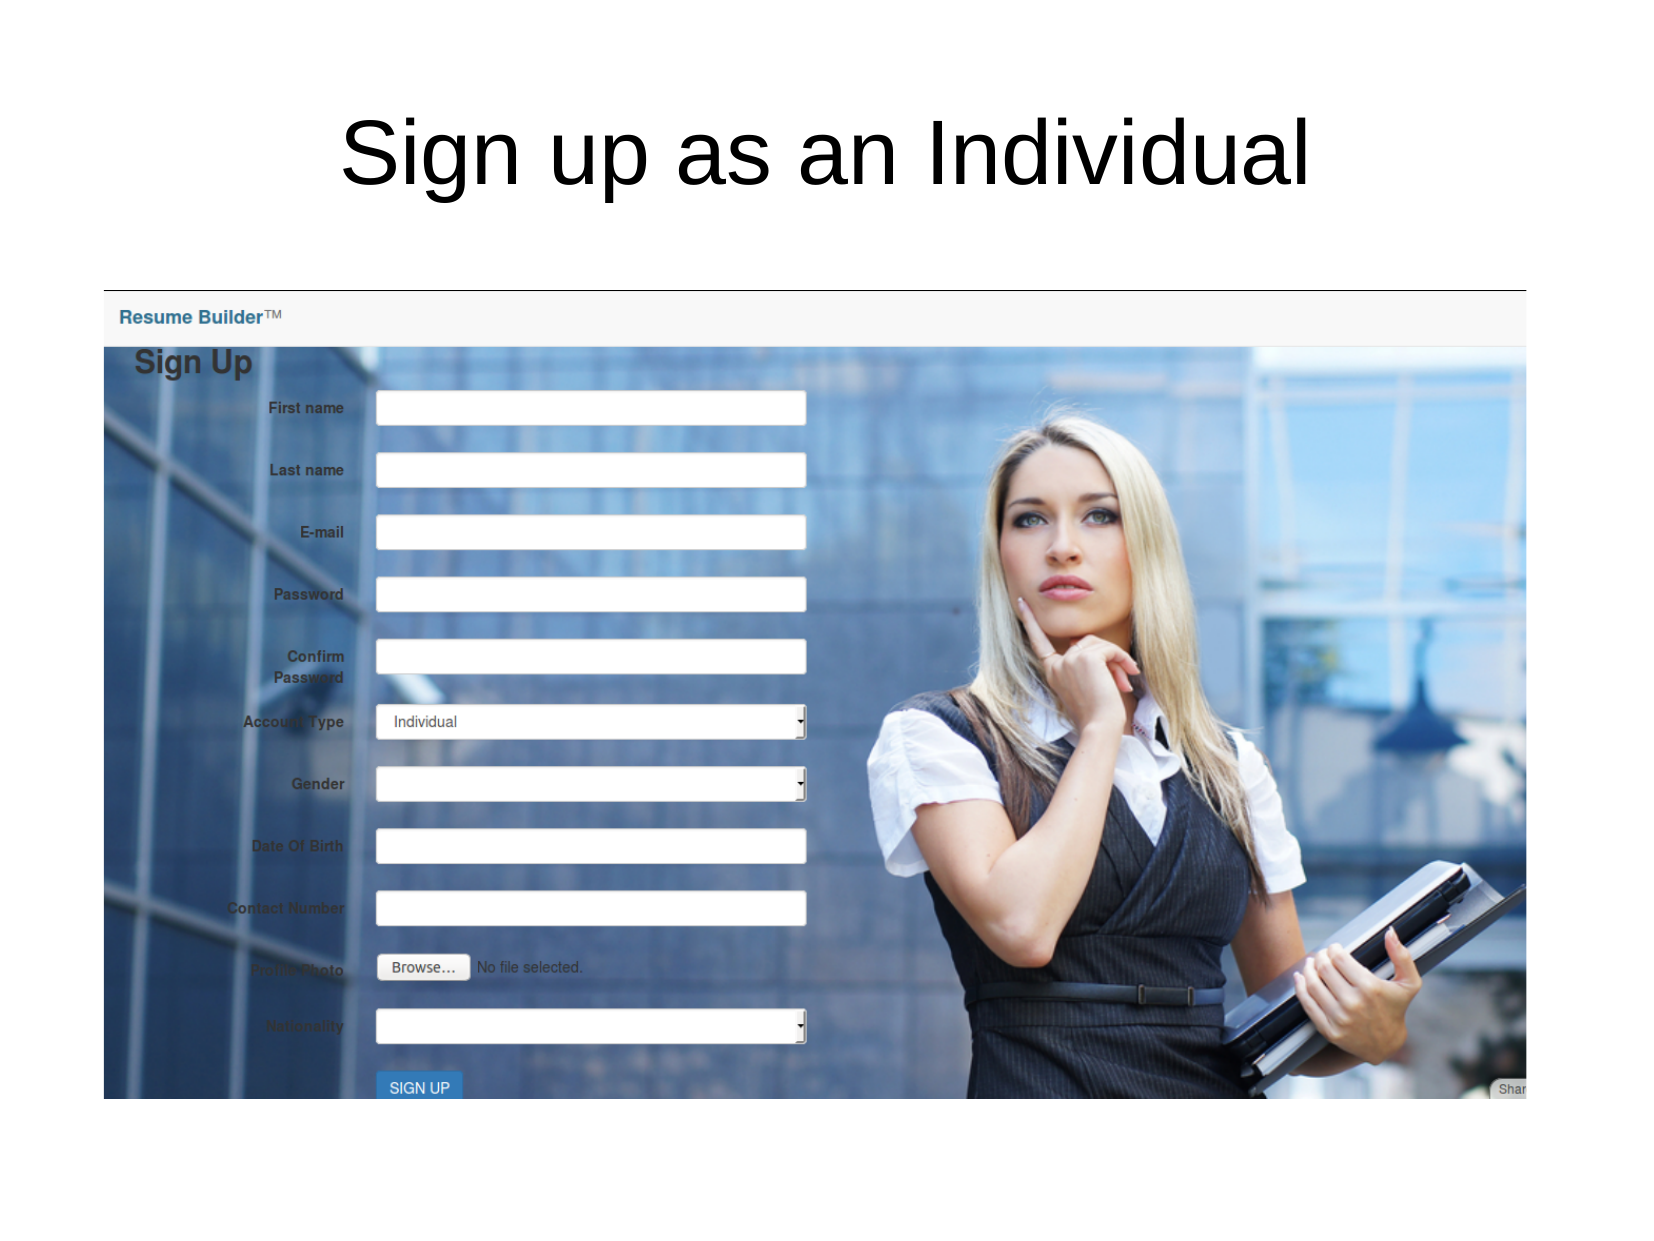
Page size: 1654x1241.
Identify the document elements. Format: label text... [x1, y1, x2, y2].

picture [103, 290, 1527, 1099]
title Sign up as an Individual [82, 49, 1571, 257]
